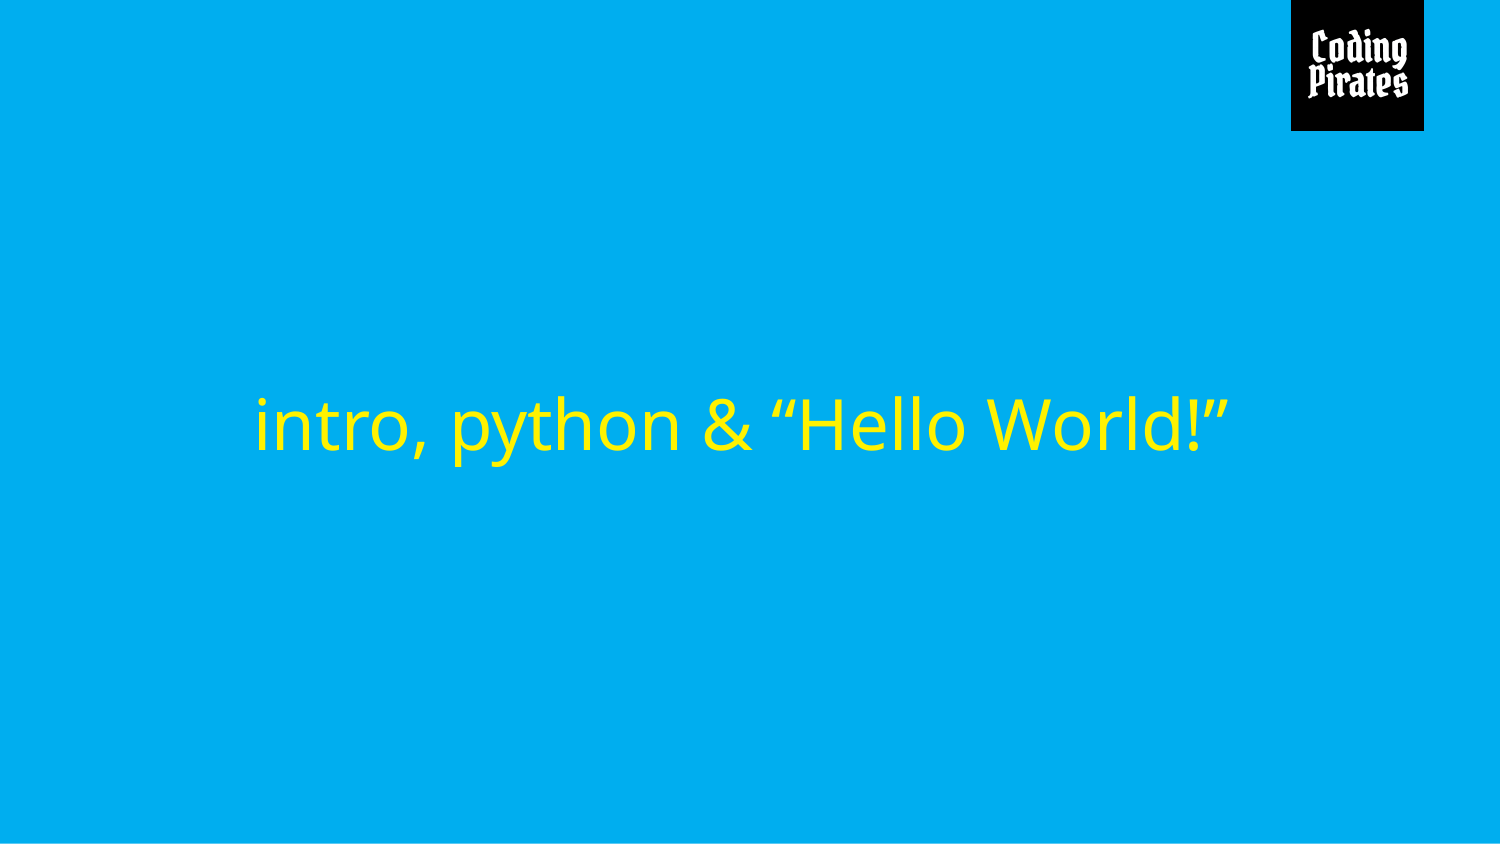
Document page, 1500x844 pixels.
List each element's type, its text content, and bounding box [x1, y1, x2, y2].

title intro, python & “Hello World!” [12, 352, 1472, 491]
picture [1292, 0, 1423, 130]
